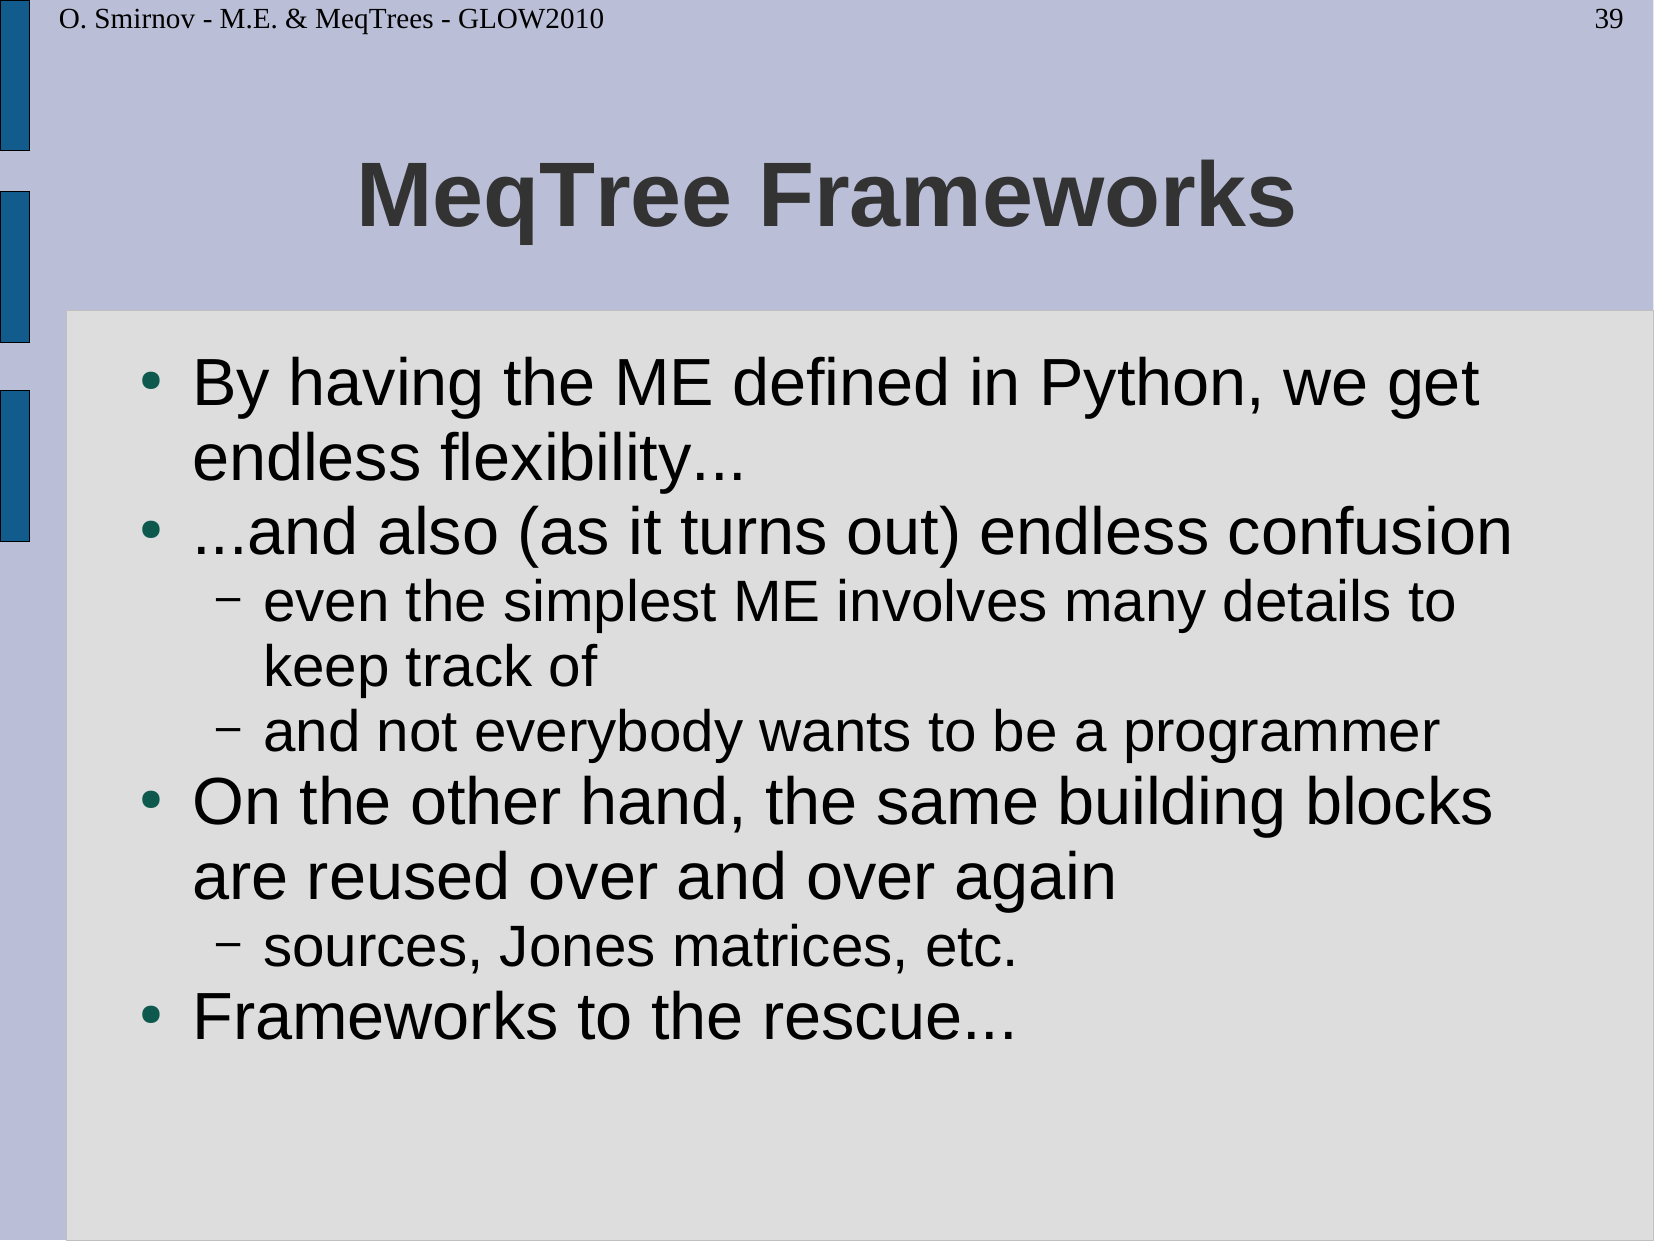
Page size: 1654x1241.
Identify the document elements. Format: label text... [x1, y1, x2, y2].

list By having the ME defined in Python, we get endless flexibility... ...and also (as it turns out) endless confusion even the simplest ME involves many details to keep track of and not everybody wants to be a programmer On the other hand, the same building blocks are reused over and over again sources, Jones matrices, etc. Frameworks to the rescue... [121, 344, 1534, 1159]
title MeqTree Frameworks [121, 91, 1534, 299]
